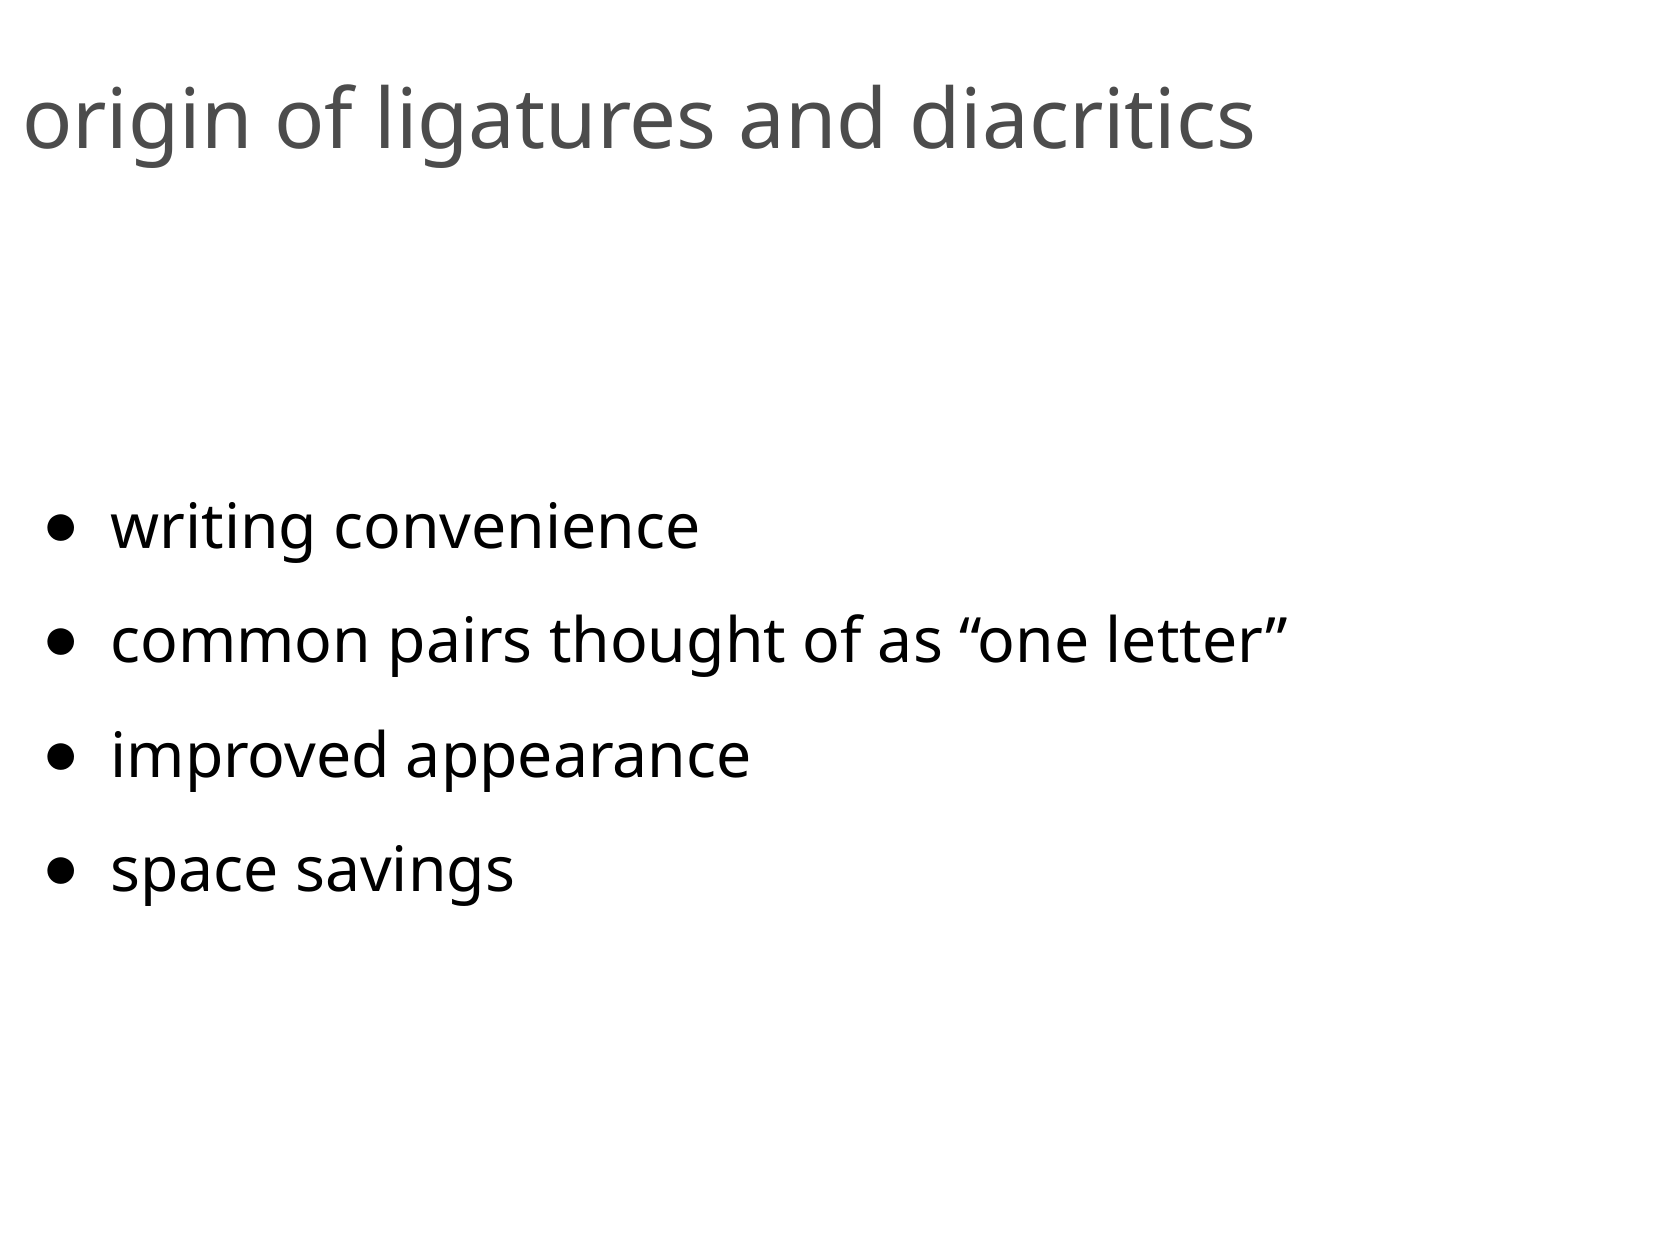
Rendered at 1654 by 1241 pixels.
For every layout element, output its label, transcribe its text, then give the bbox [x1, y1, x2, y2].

list writing convenience common pairs thought of as “one letter” improved appearance space savings [25, 233, 1654, 1158]
title origin of ligatures and diacritics [22, 19, 1654, 213]
